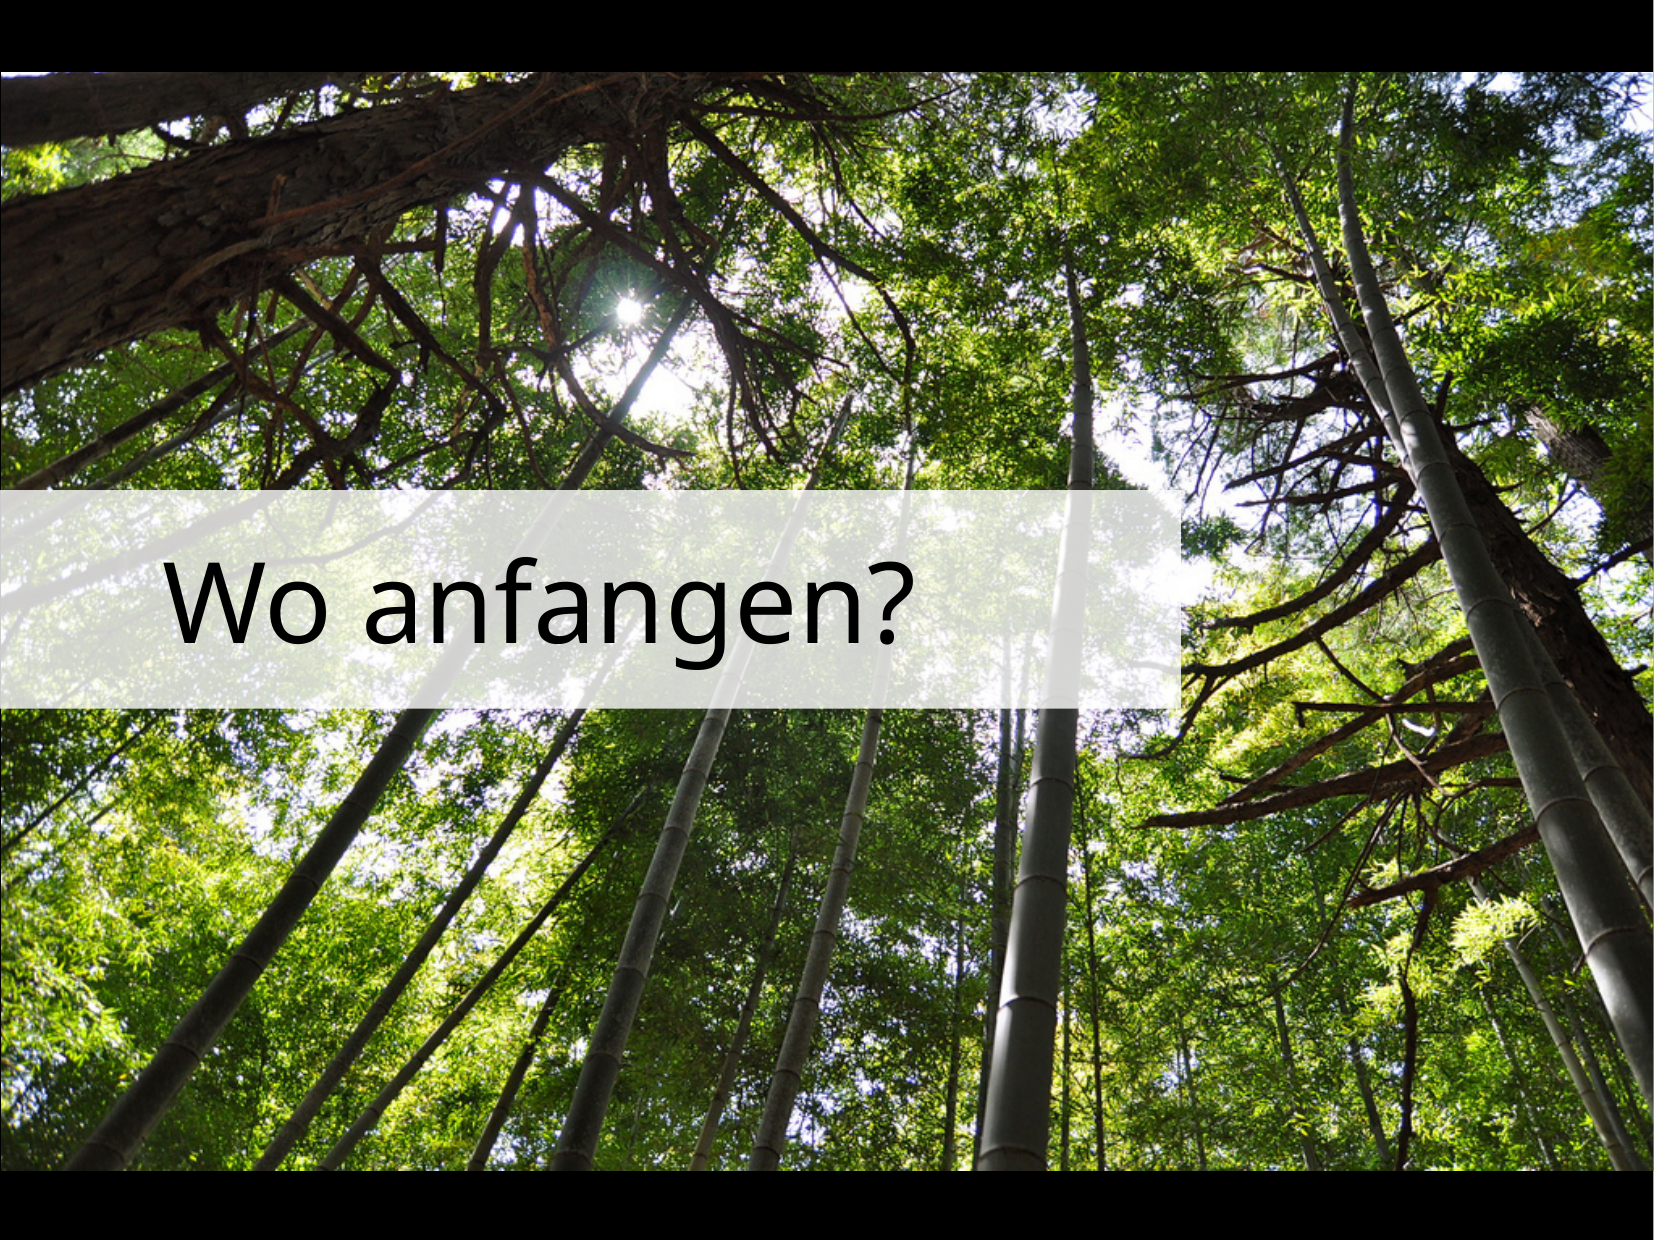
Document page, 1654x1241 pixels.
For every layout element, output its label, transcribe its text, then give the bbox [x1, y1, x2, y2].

picture [1, 72, 1654, 1171]
text_box Wo anfangen? [0, 490, 1181, 709]
